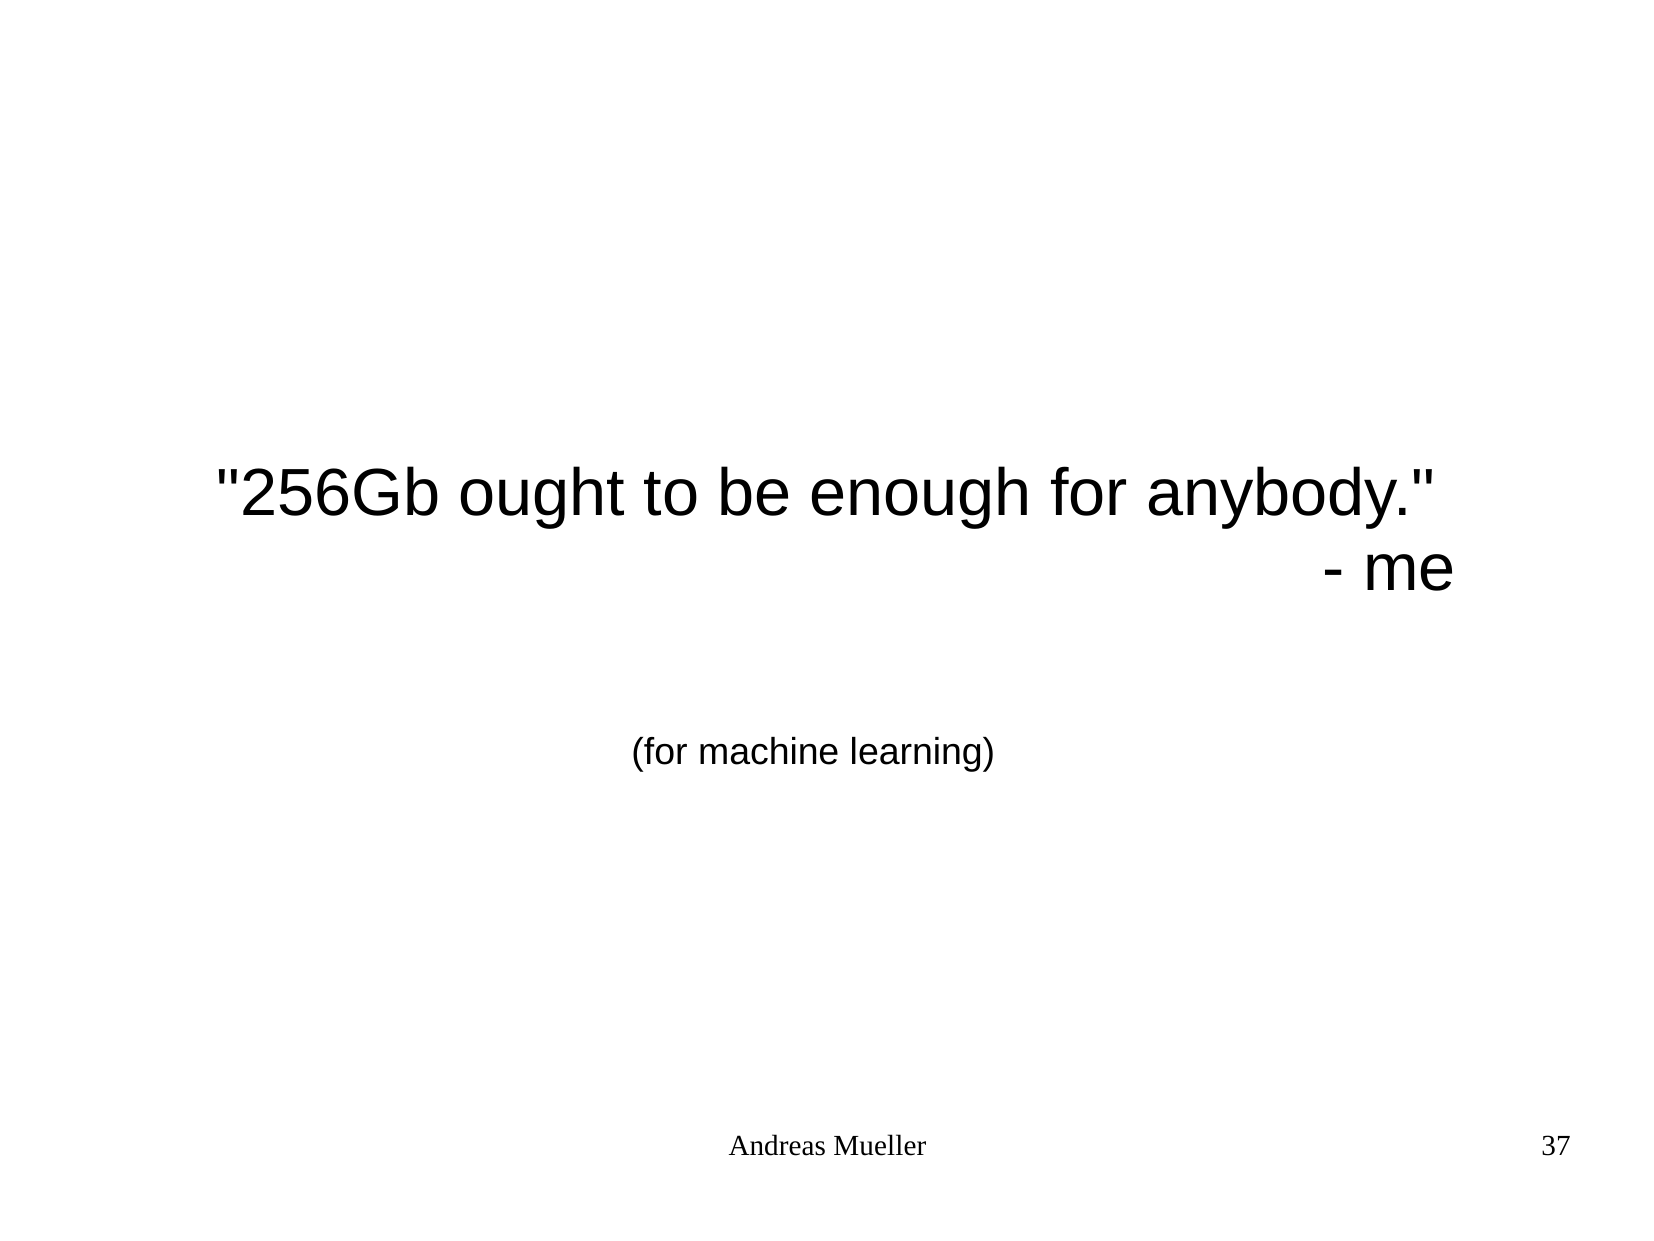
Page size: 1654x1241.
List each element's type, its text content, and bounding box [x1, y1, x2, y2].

text_box (for machine learning) [616, 723, 1037, 781]
subtitle "256Gb ought to be enough for anybody." - me [82, 49, 1571, 1010]
